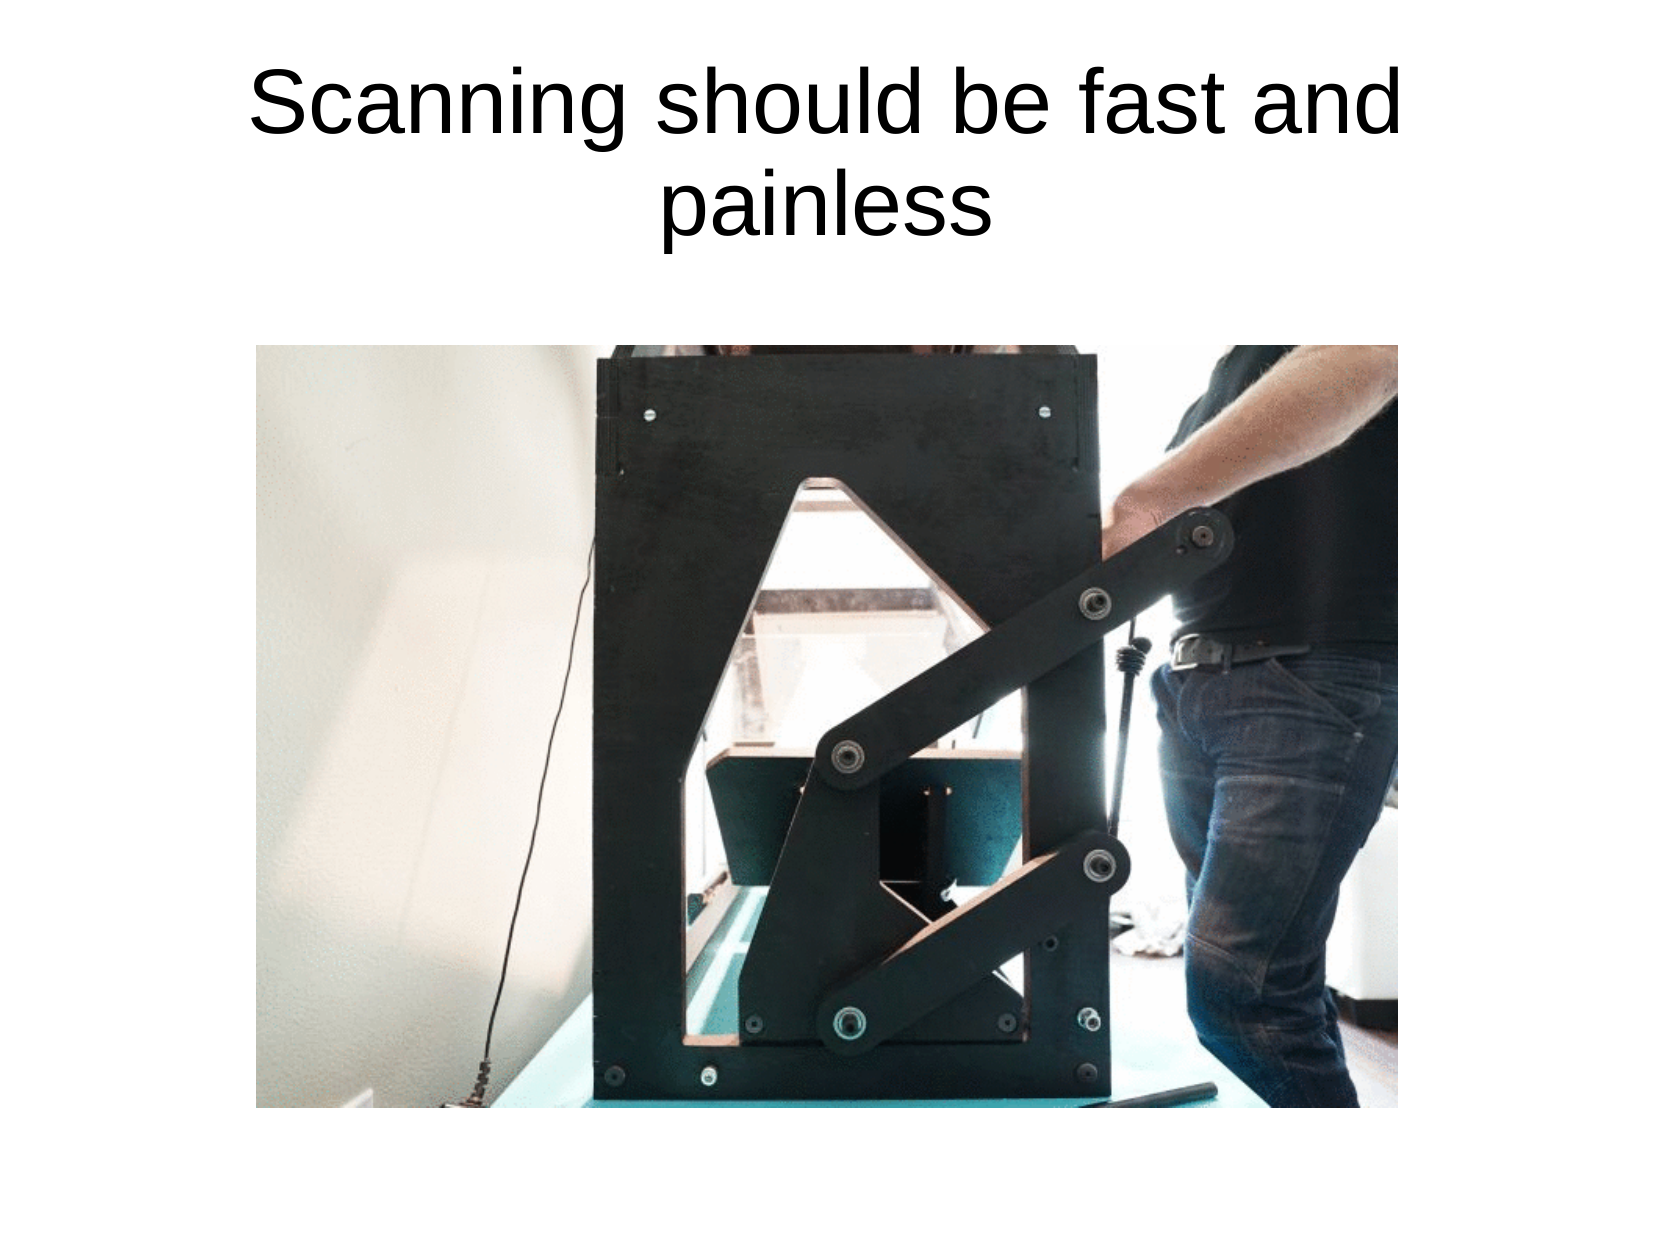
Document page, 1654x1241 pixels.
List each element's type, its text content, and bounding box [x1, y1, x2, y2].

title Scanning should be fast and painless [82, 49, 1571, 257]
picture [256, 345, 1398, 1108]
